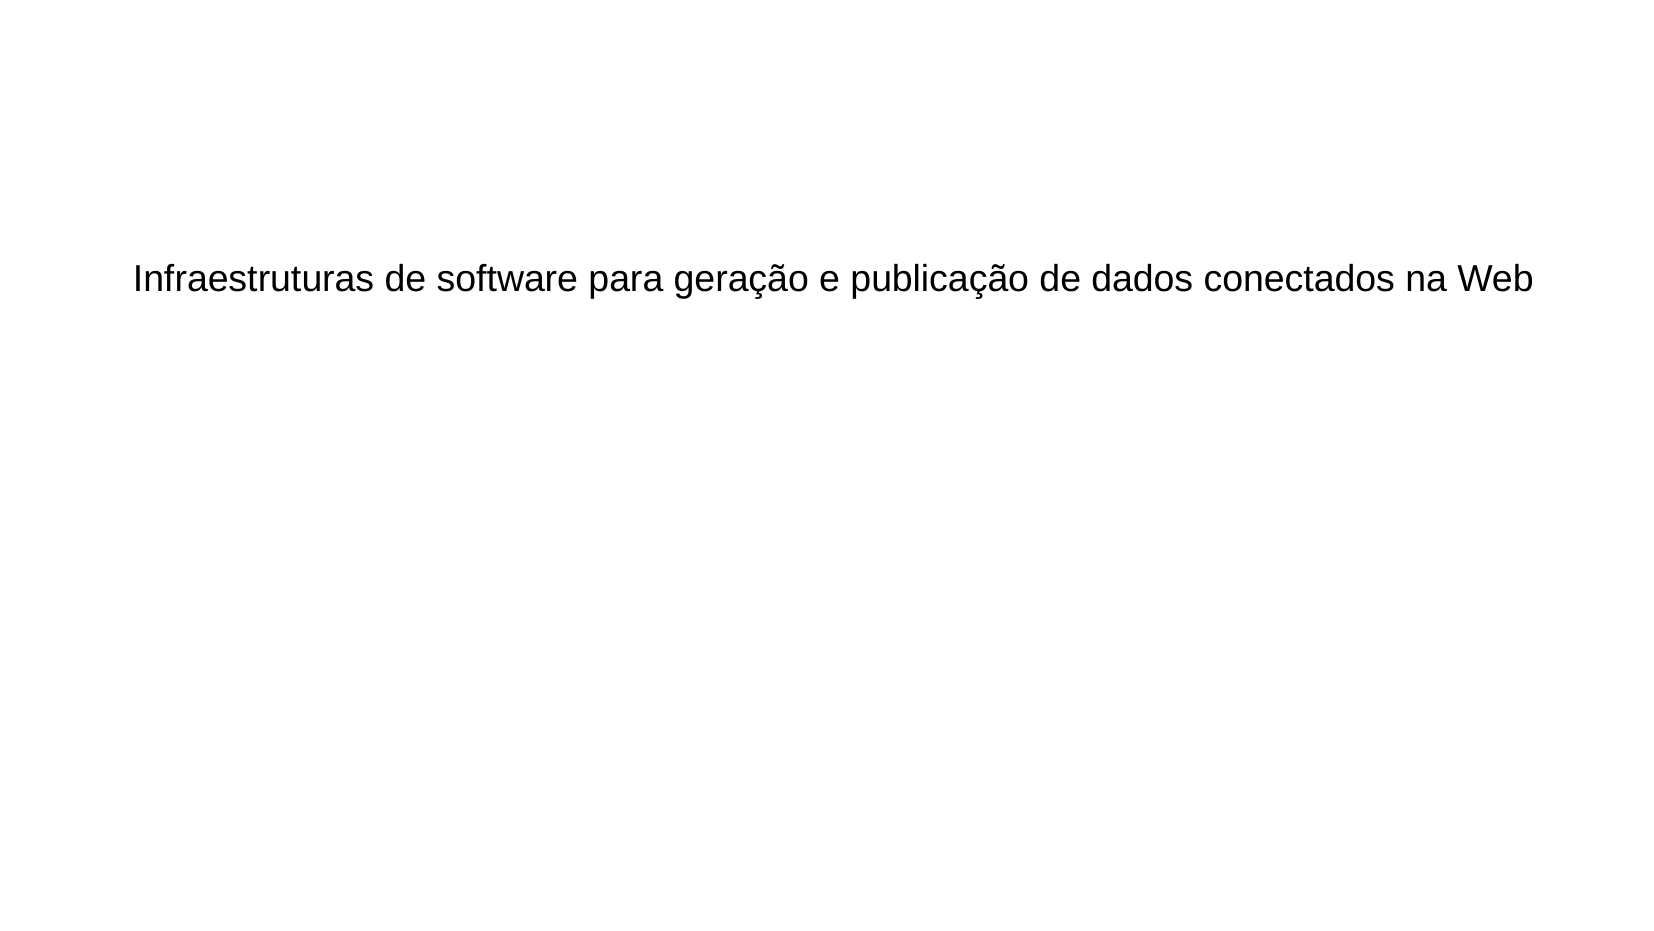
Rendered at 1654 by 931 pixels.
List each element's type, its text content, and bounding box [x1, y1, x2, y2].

text_box Infraestruturas de software para geração e publicação de dados conectados na Web [118, 250, 1550, 308]
